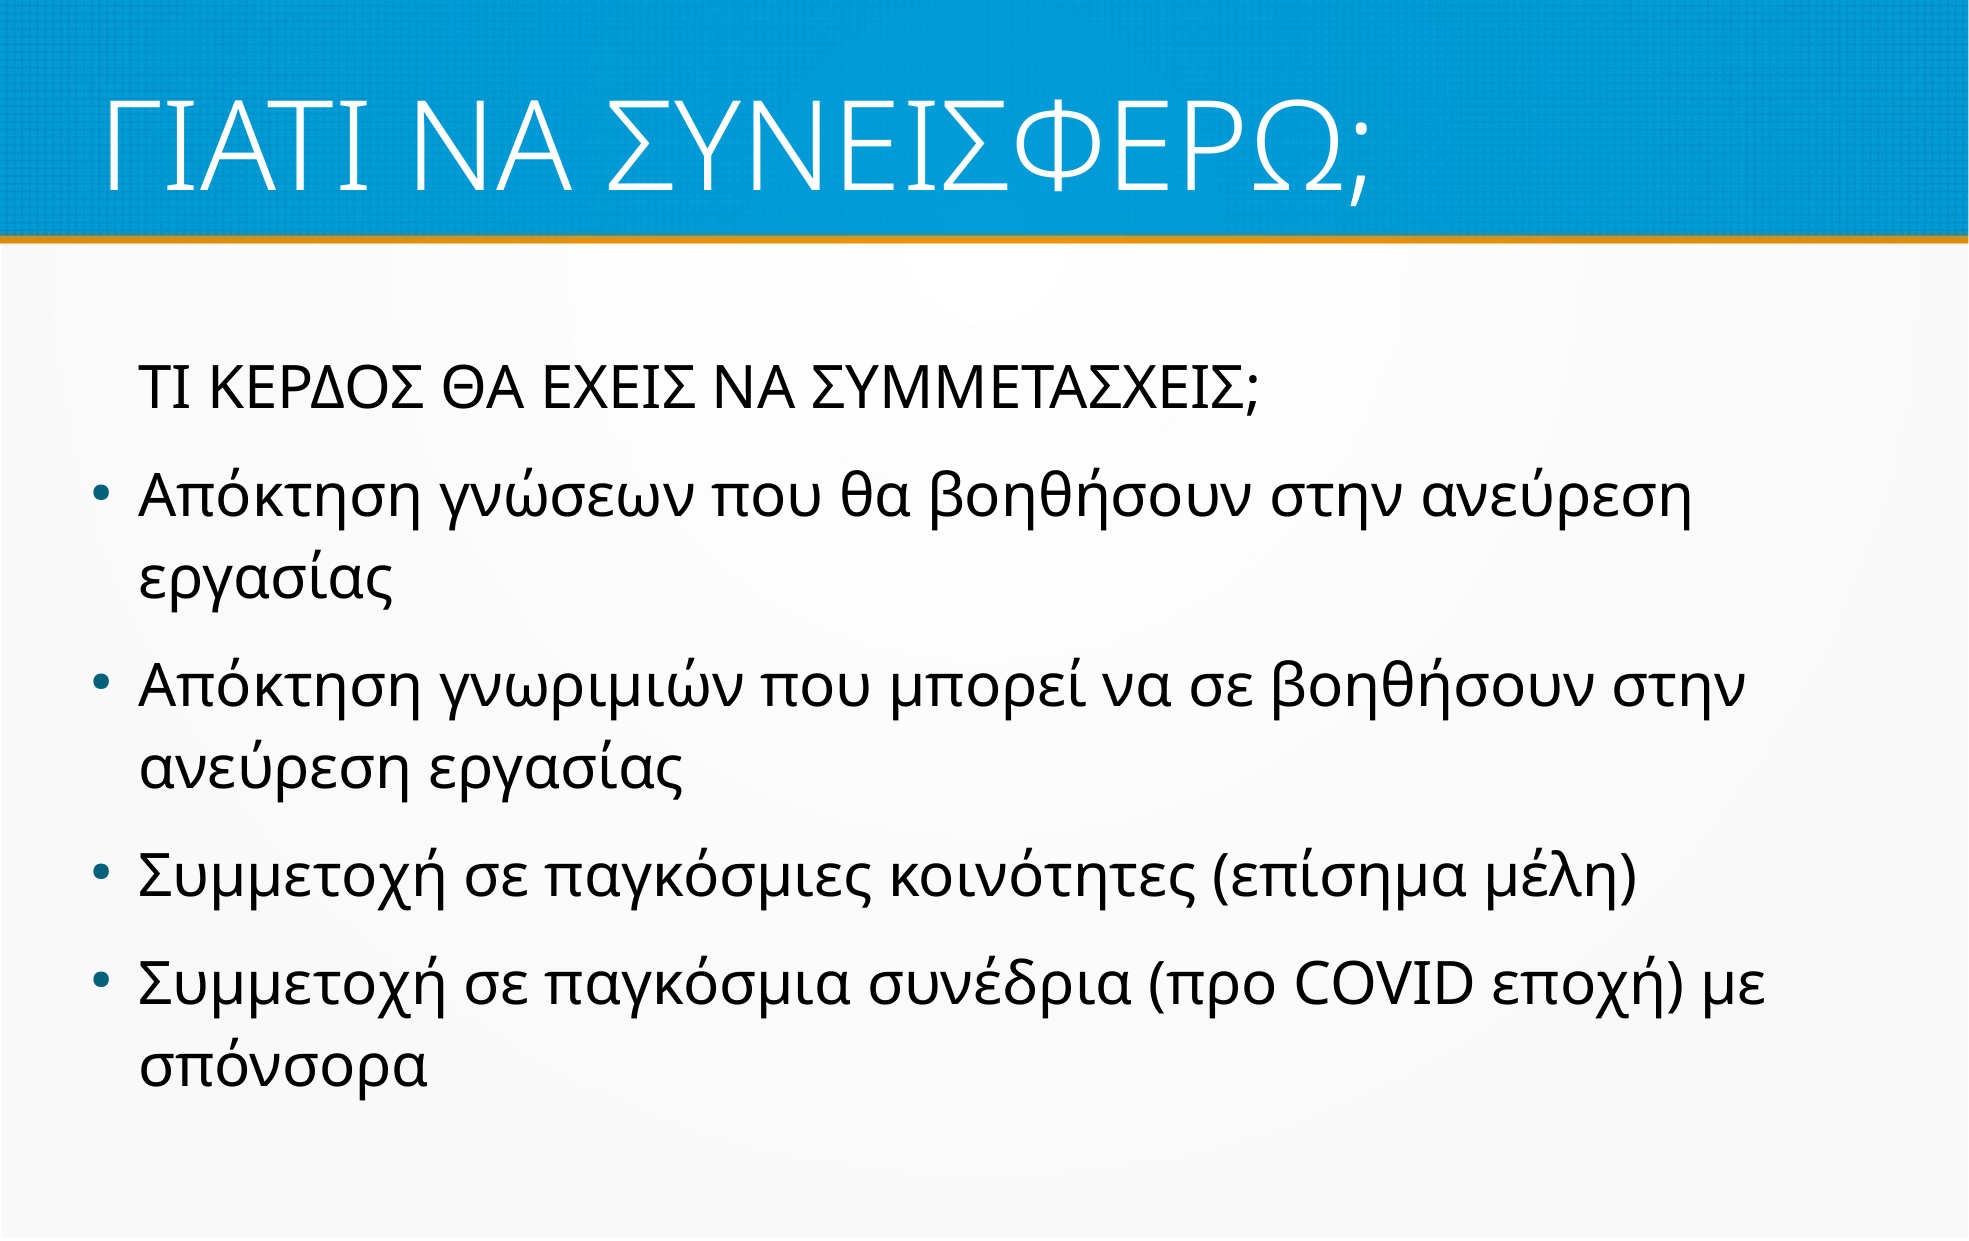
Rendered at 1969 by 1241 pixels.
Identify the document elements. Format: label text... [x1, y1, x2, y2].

list ΤΙ ΚΕΡΔΟΣ ΘΑ ΕΧΕΙΣ ΝΑ ΣΥΜΜΕΤΑΣΧΕΙΣ; Απόκτηση γνώσεων που θα βοηθήσουν στην ανεύρεση εργασίας Απόκτηση γνωριμιών που μπορεί να σε βοηθήσουν στην ανεύρεση εργασίας Συμμετοχή σε παγκόσμιες κοινότητες (επίσημα μέλη) Συμμετοχή σε παγκόσμια συνέδρια (προ COVID εποχή) με σπόνσορα [74, 344, 1878, 1110]
picture [0, 233, 1969, 1241]
title ΓΙΑΤΙ ΝΑ ΣΥΝΕΙΣΦΕΡΩ; [98, 19, 1870, 227]
